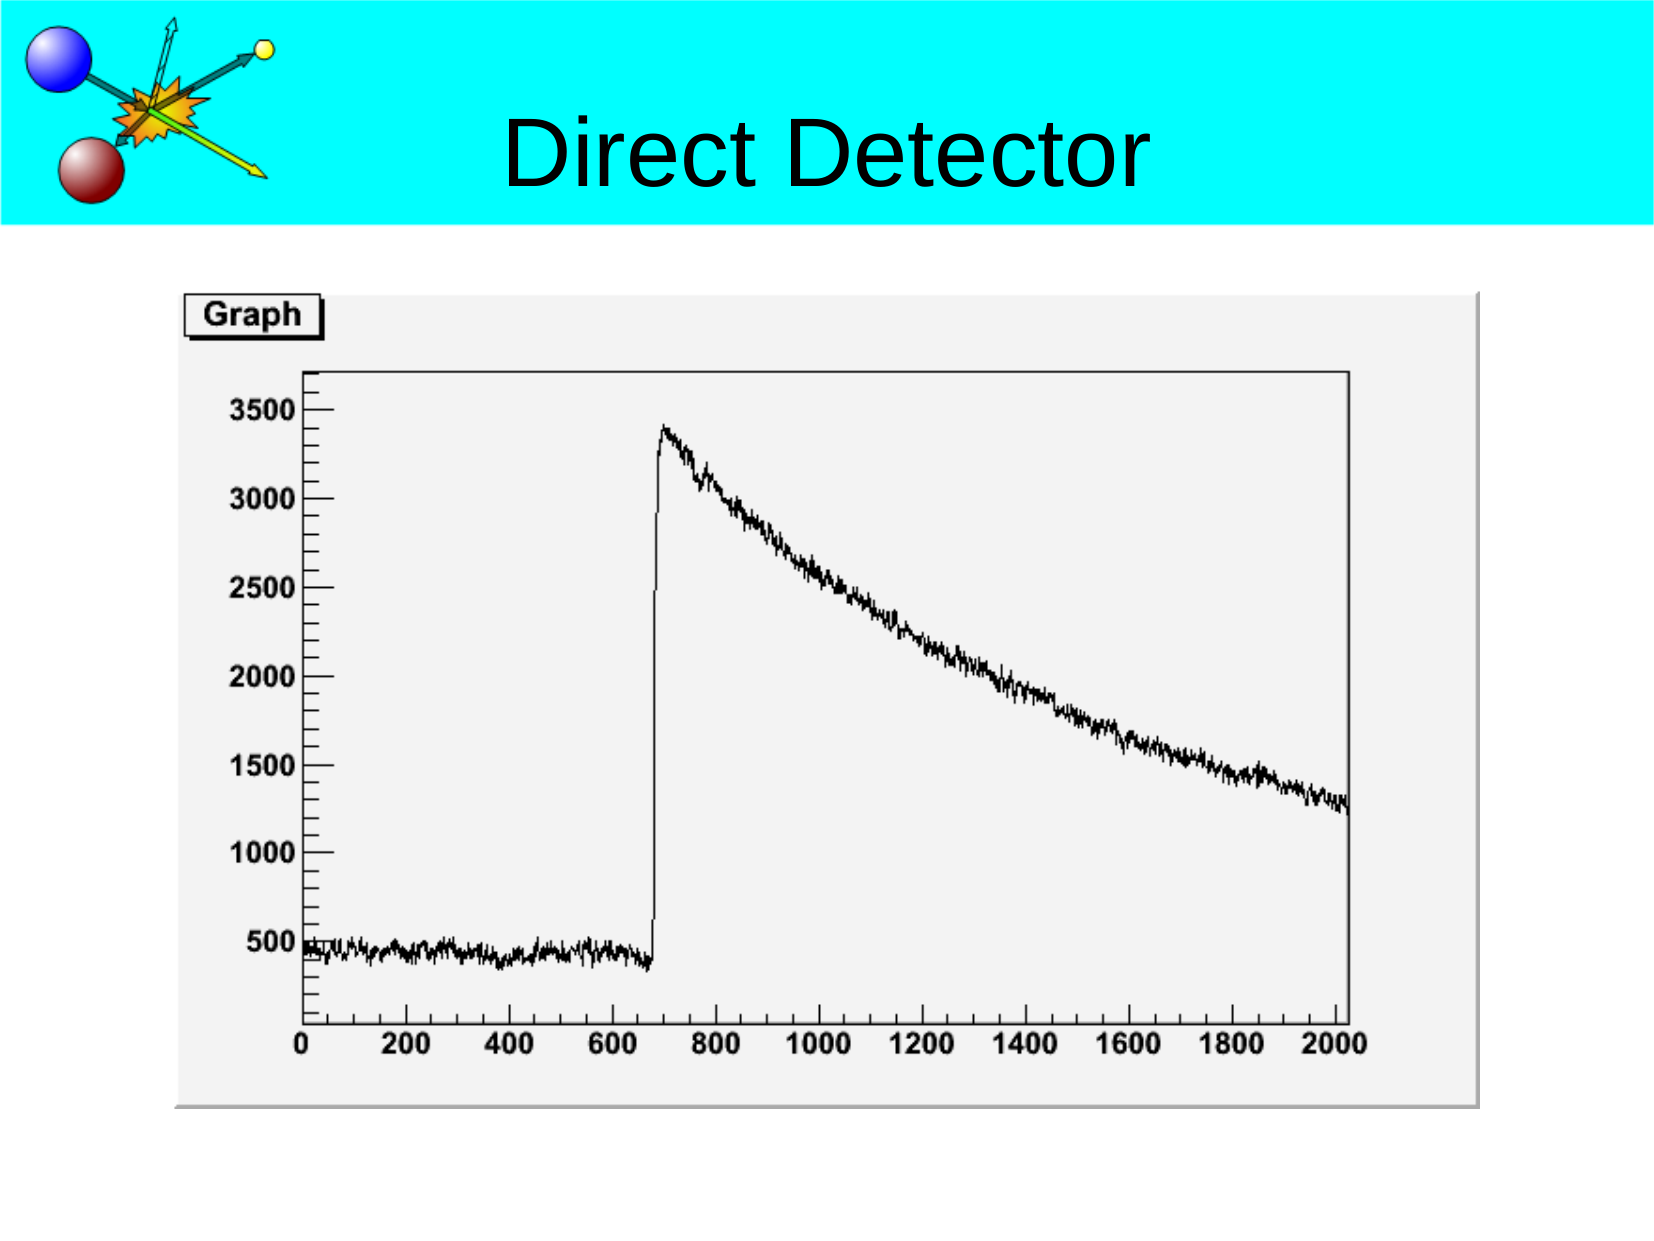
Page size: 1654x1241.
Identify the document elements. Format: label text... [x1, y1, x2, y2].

picture [0, 0, 1654, 1241]
title Direct Detector [82, 49, 1571, 257]
